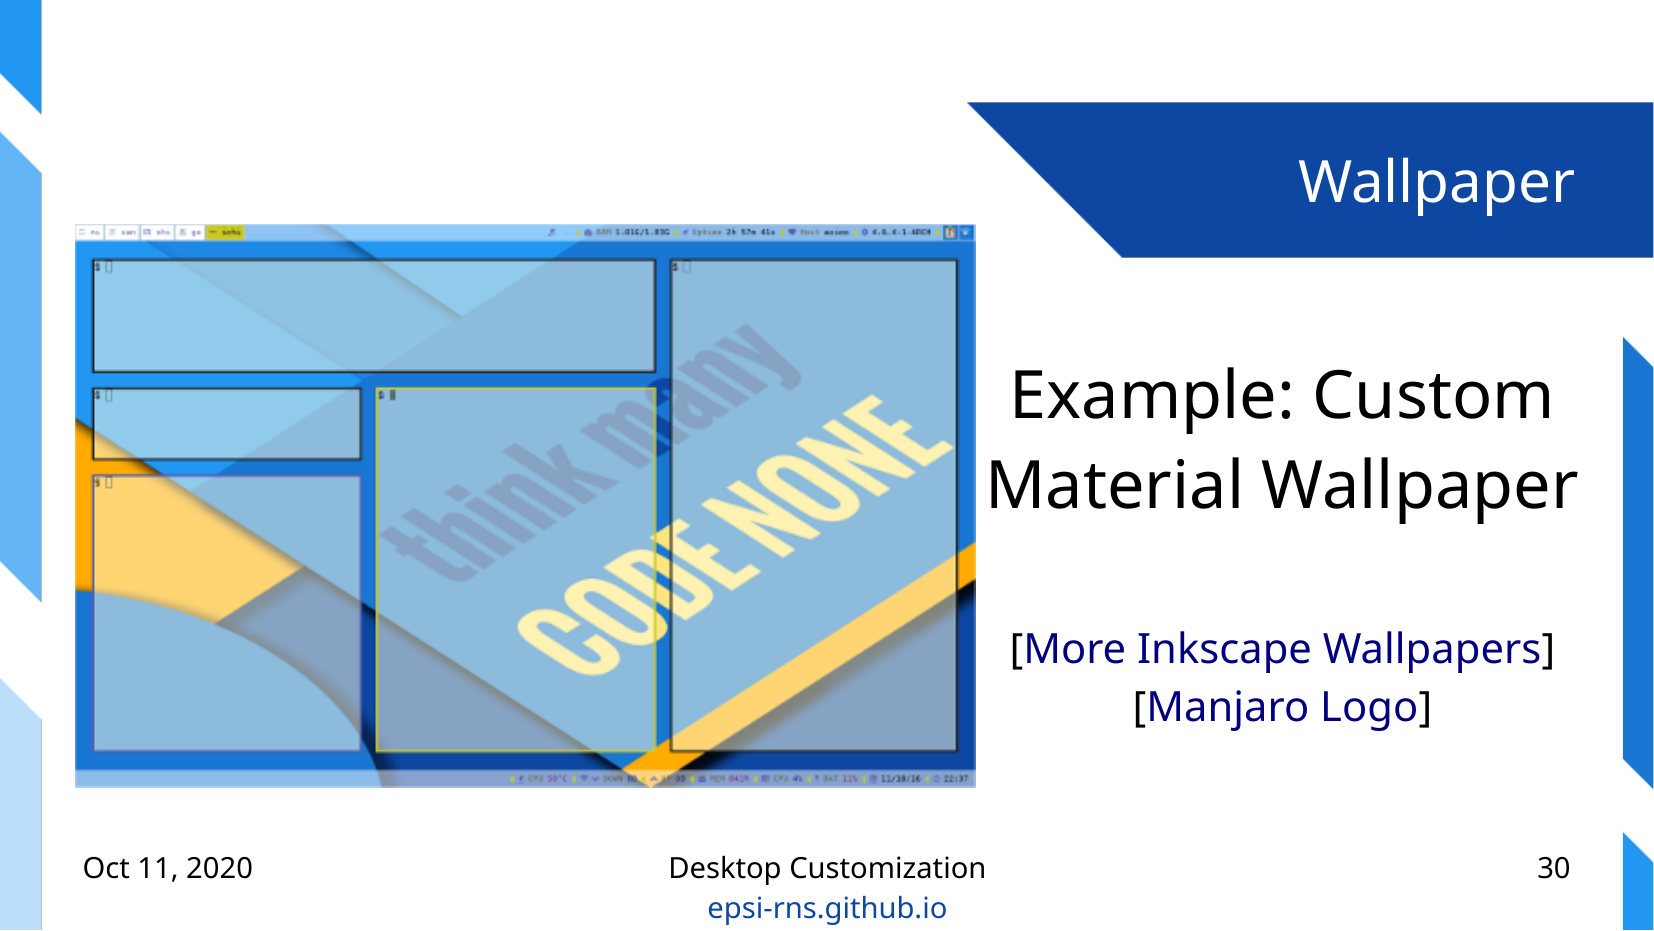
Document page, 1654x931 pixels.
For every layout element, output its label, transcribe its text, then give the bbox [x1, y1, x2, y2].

subtitle Example: Custom Material Wallpaper [More Inkscape Wallpapers] [Manjaro Logo] [975, 270, 1591, 811]
title Wallpaper [1050, 105, 1576, 256]
picture [0, 0, 1654, 930]
